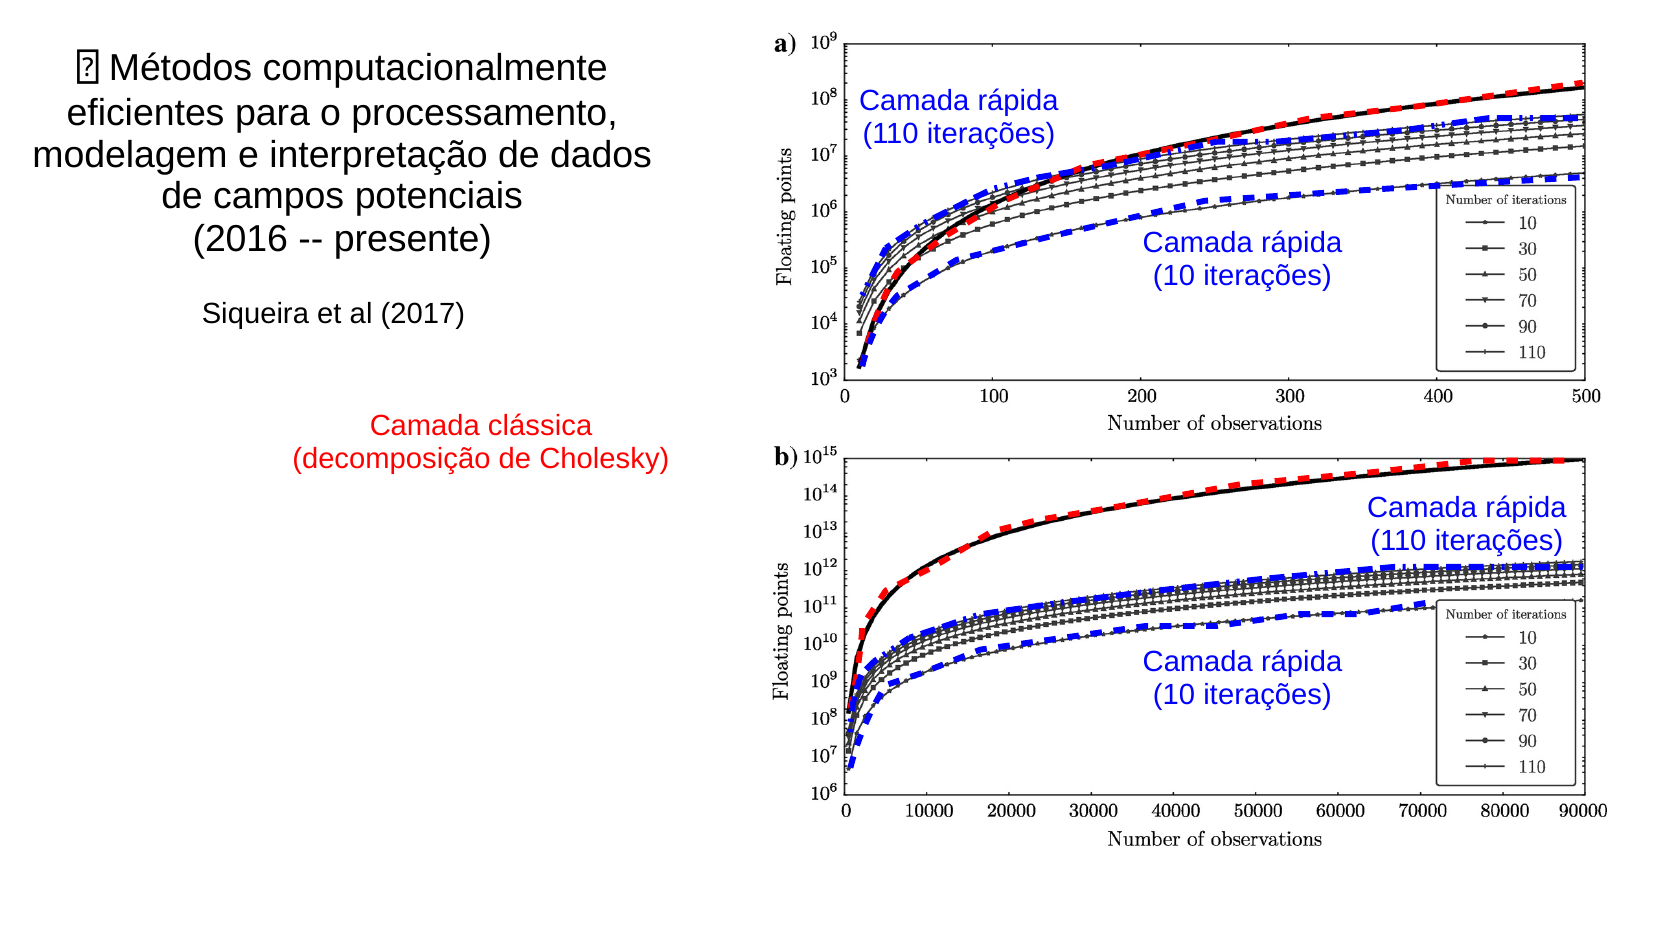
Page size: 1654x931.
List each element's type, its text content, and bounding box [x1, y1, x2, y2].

text_box ⍰ Métodos computacionalmente eficientes para o processamento, modelagem e interpretação de dados de campos potenciais (2016 -- presente) [17, 32, 674, 272]
text_box Siqueira et al (2017) [85, 289, 582, 337]
text_box Camada rápida (110 iterações) [844, 76, 1075, 189]
picture [772, 31, 1607, 846]
text_box Camada rápida (110 iterações) [1352, 484, 1583, 597]
text_box Camada rápida (10 iterações) [1127, 218, 1359, 331]
text_box Camada clássica (decomposição de Cholesky) [277, 401, 686, 515]
text_box Camada rápida (10 iterações) [1127, 637, 1359, 751]
